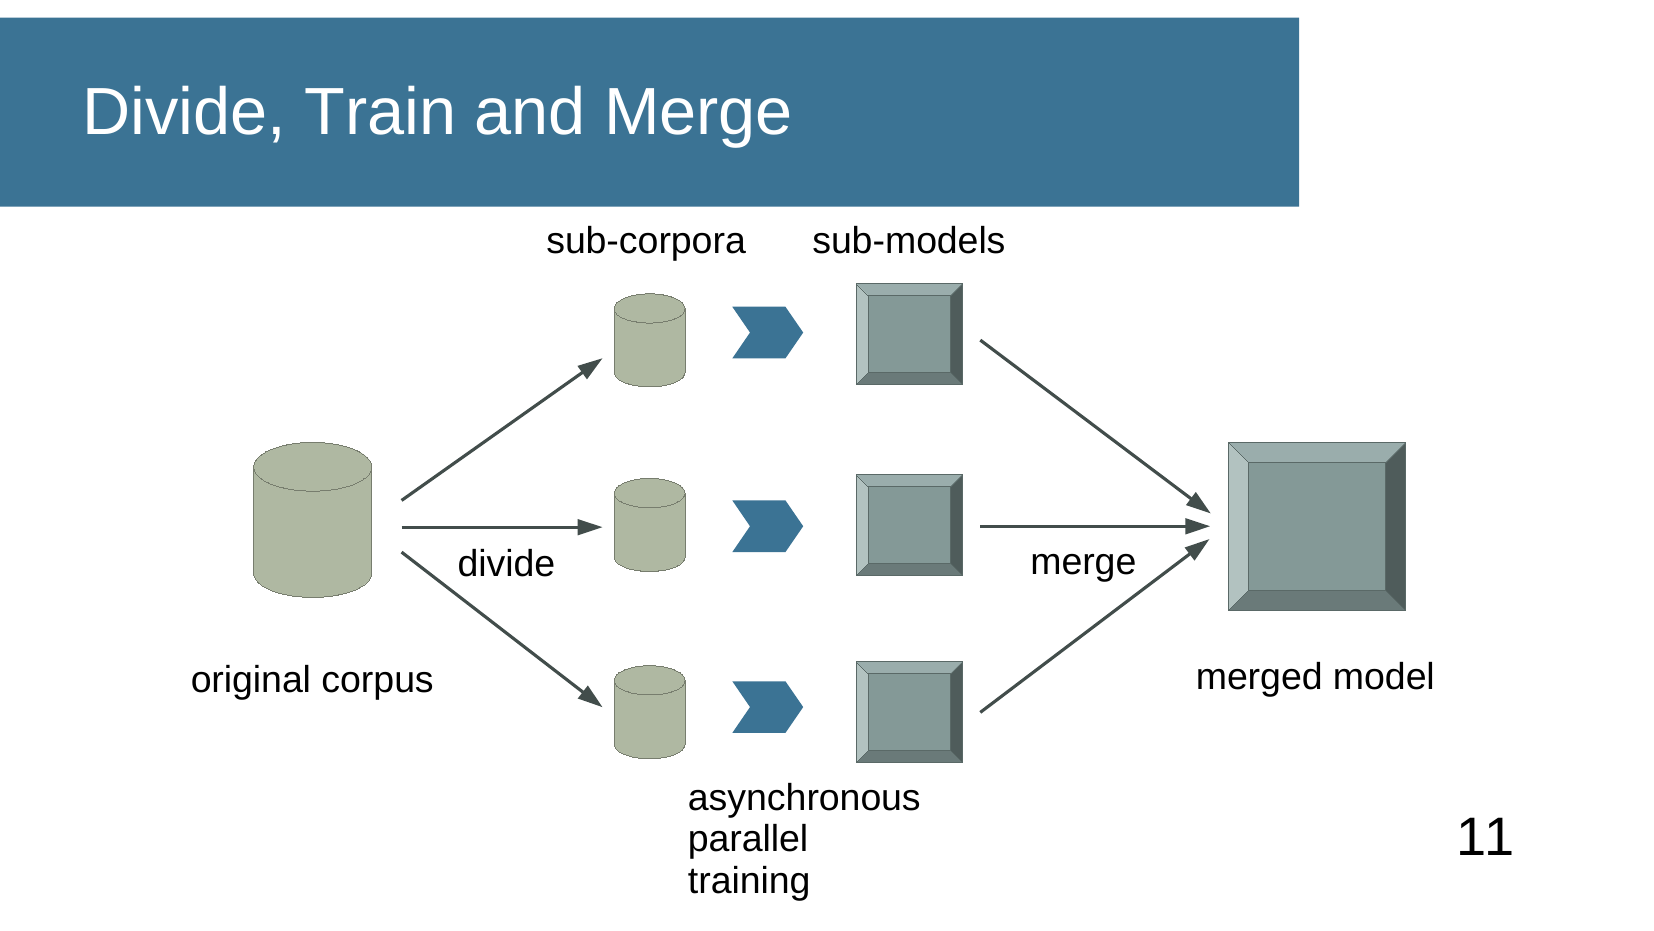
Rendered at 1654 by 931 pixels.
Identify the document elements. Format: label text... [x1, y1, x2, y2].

text_box [732, 306, 804, 359]
text_box [614, 293, 686, 387]
text_box merge [1015, 533, 1152, 591]
text_box [614, 665, 686, 759]
text_box [253, 442, 372, 598]
text_box [732, 681, 804, 733]
text_box [857, 283, 963, 385]
text_box merged model [1181, 649, 1450, 711]
title Divide, Train and Merge [82, 35, 1234, 189]
text_box asynchronous parallel training [673, 769, 936, 910]
text_box [1229, 442, 1406, 611]
text_box sub-models [797, 212, 1021, 275]
text_box original corpus [176, 652, 449, 709]
text_box divide [442, 535, 571, 593]
text_box [857, 661, 963, 763]
text_box [614, 478, 686, 572]
text_box [732, 500, 804, 553]
text_box sub-corpora [531, 212, 761, 275]
text_box [857, 474, 963, 576]
